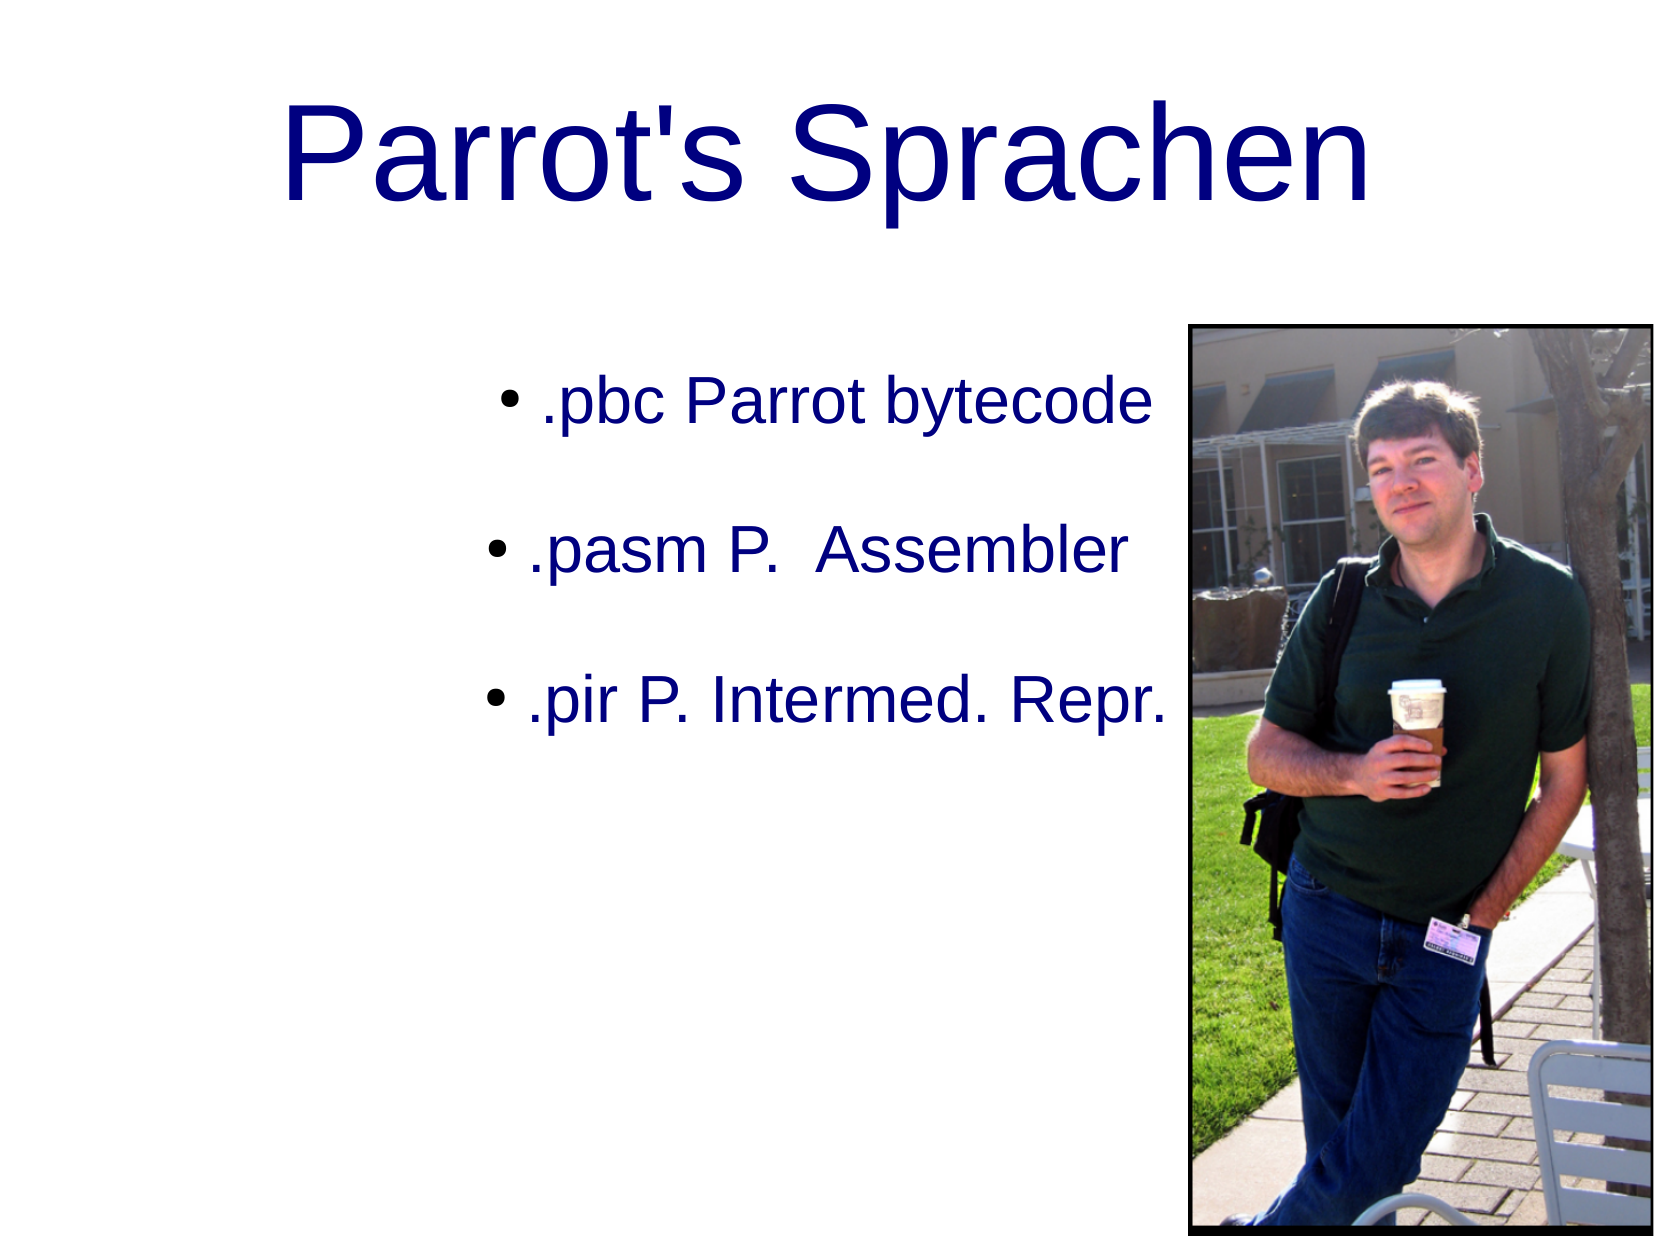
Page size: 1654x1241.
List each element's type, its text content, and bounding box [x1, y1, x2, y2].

picture [1188, 324, 1654, 1236]
subtitle .pbc Parrot bytecode .pasm P. Assembler .pir P. Intermed. Repr. [82, 290, 1571, 1109]
title Parrot's Sprachen [82, 49, 1571, 257]
